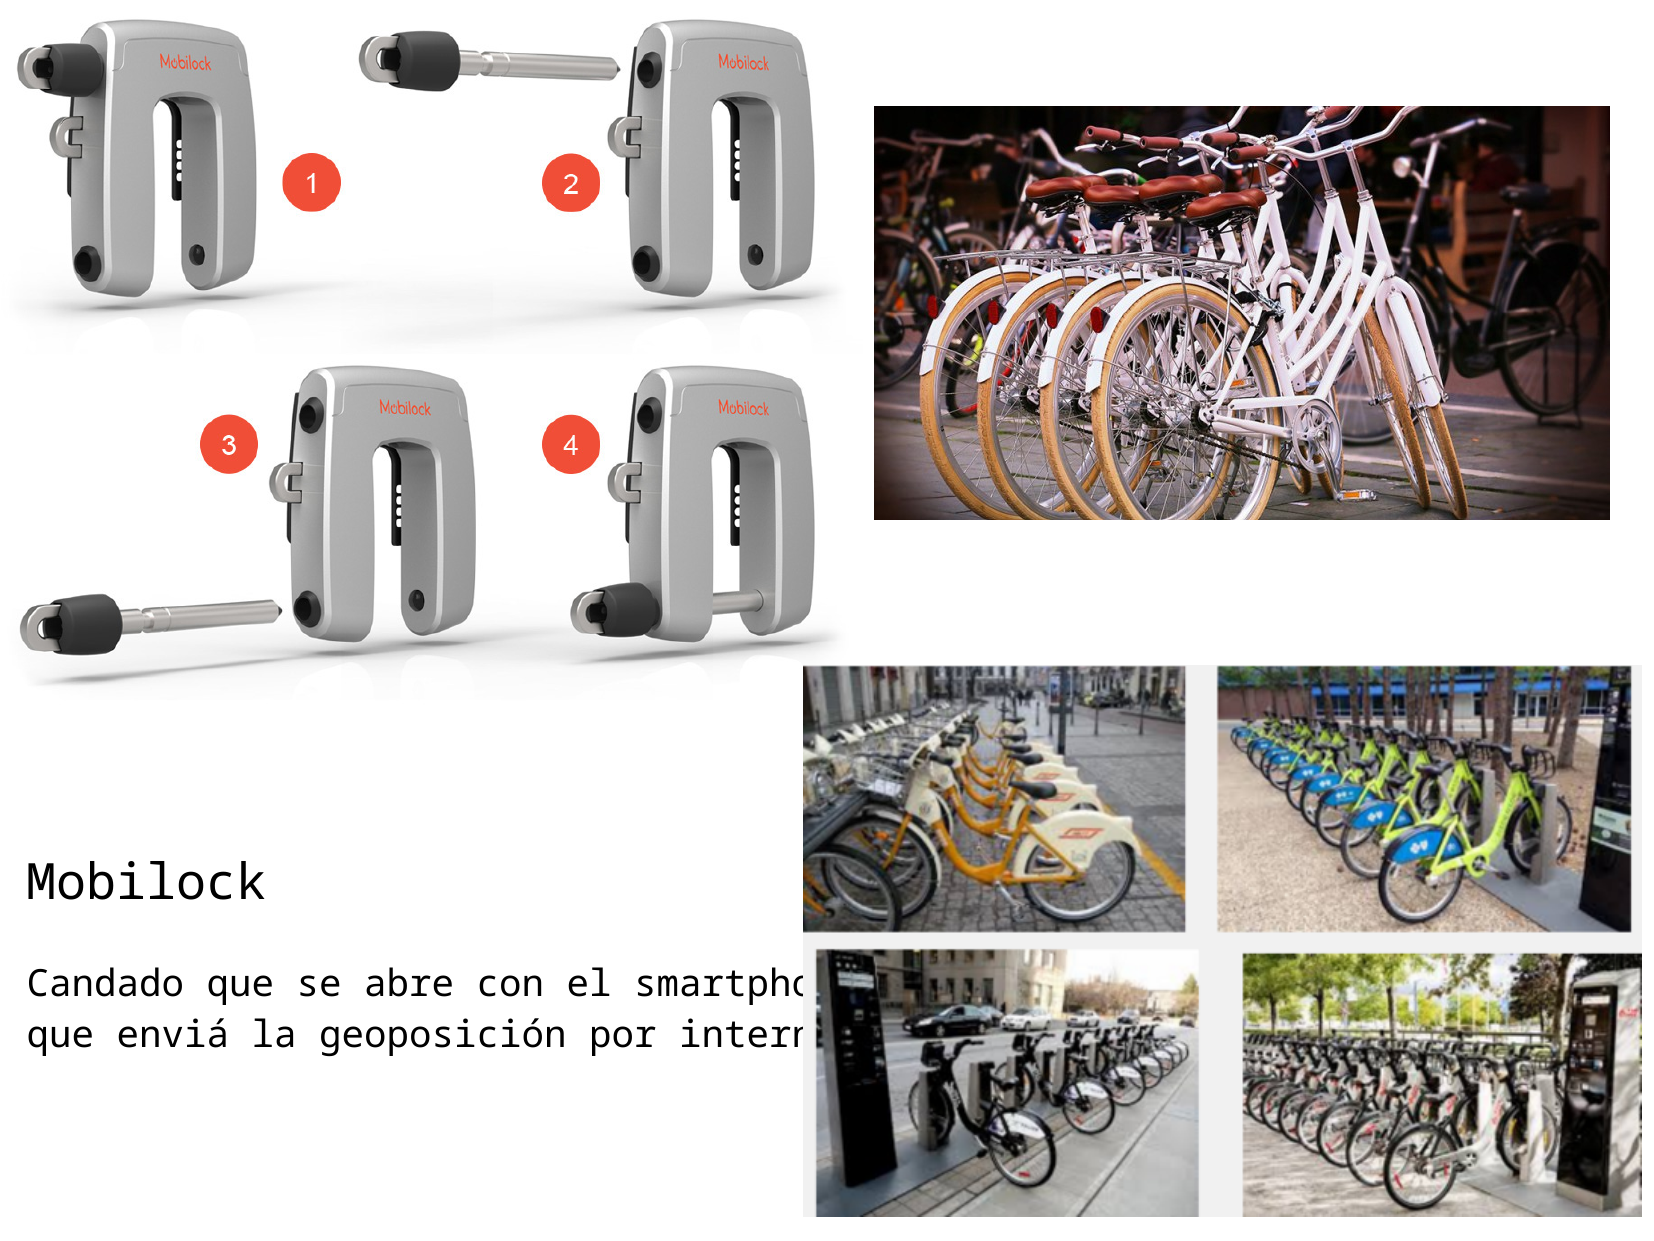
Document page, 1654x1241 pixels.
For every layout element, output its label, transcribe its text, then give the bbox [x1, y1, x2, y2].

text_box Mobilock Candado que se abre con el smartphone y que enviá la geoposición por internet. [11, 838, 803, 1046]
picture [874, 106, 1610, 520]
picture [1, 1, 1642, 1217]
